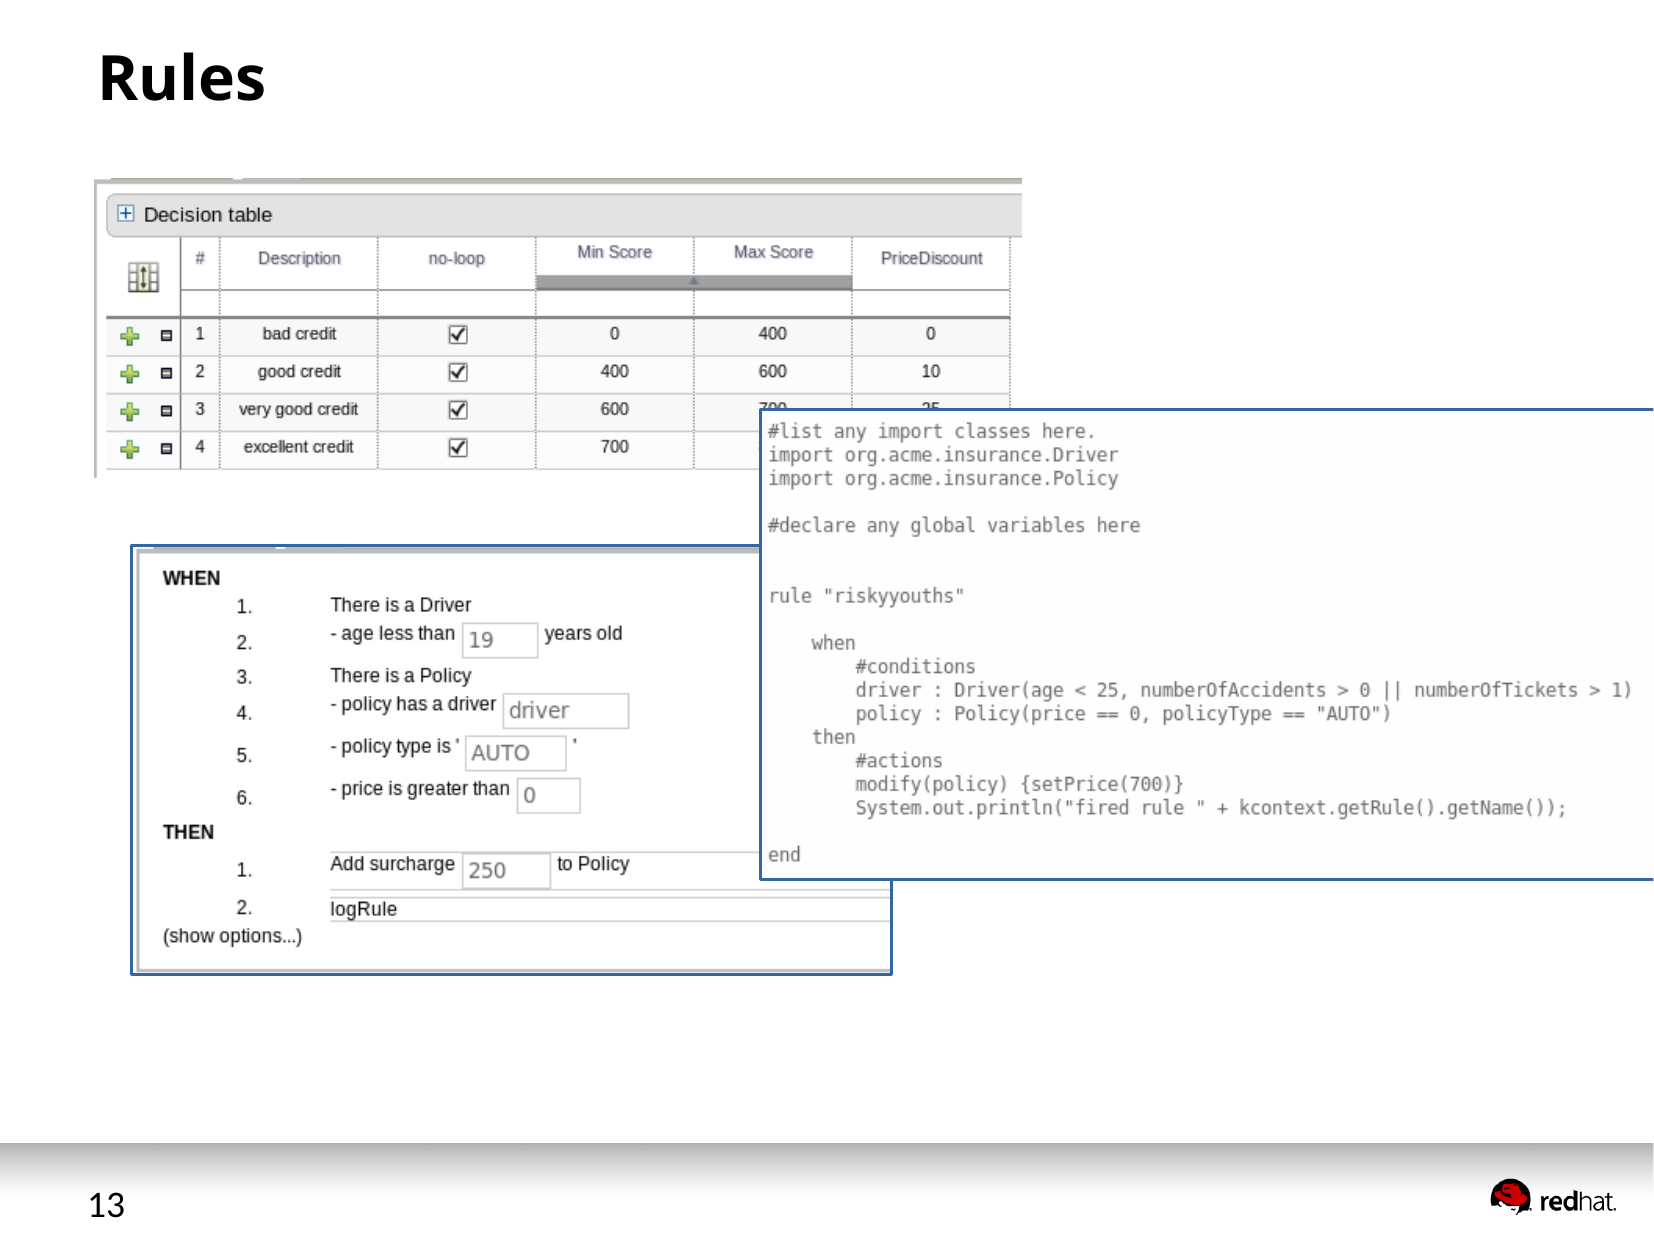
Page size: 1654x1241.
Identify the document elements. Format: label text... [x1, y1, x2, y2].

picture [132, 546, 891, 974]
picture [0, 1143, 1654, 1241]
title Rules [82, 37, 1571, 145]
picture [94, 178, 1022, 478]
picture [762, 410, 1654, 879]
